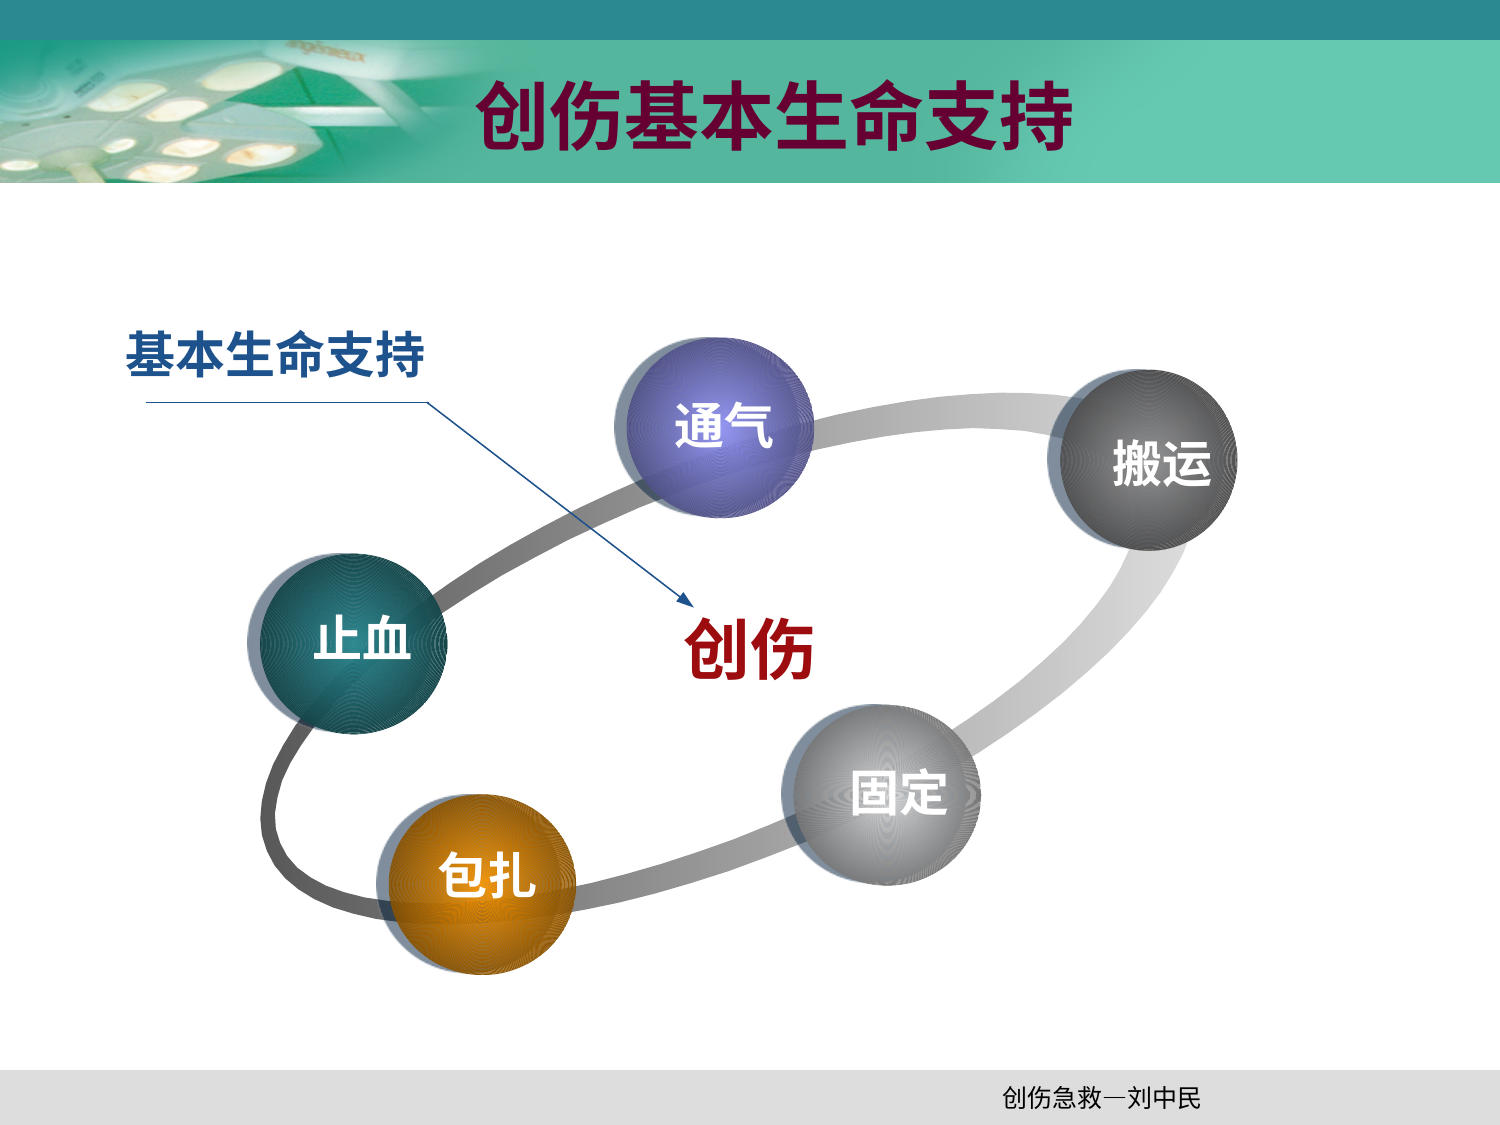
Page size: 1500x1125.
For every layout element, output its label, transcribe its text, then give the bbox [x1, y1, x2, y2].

text_box [402, 794, 562, 837]
text_box 创伤急救—刘中民 [987, 1074, 1463, 1125]
text_box [860, 369, 1231, 441]
text_box [271, 513, 590, 600]
text_box 固定 [800, 753, 1000, 829]
text_box [588, 762, 975, 910]
text_box [636, 337, 805, 387]
text_box 创伤 [637, 600, 850, 696]
text_box [125, 337, 463, 413]
title 创伤基本生命支持 [87, 62, 1461, 155]
text_box 基本生命支持 [87, 315, 461, 391]
text_box 搬运 [1062, 425, 1263, 501]
text_box [571, 463, 807, 529]
text_box [260, 676, 572, 976]
text_box 通气 [624, 387, 860, 463]
text_box [804, 501, 1229, 753]
text_box 止血 [262, 600, 463, 676]
text_box 包扎 [387, 837, 588, 913]
